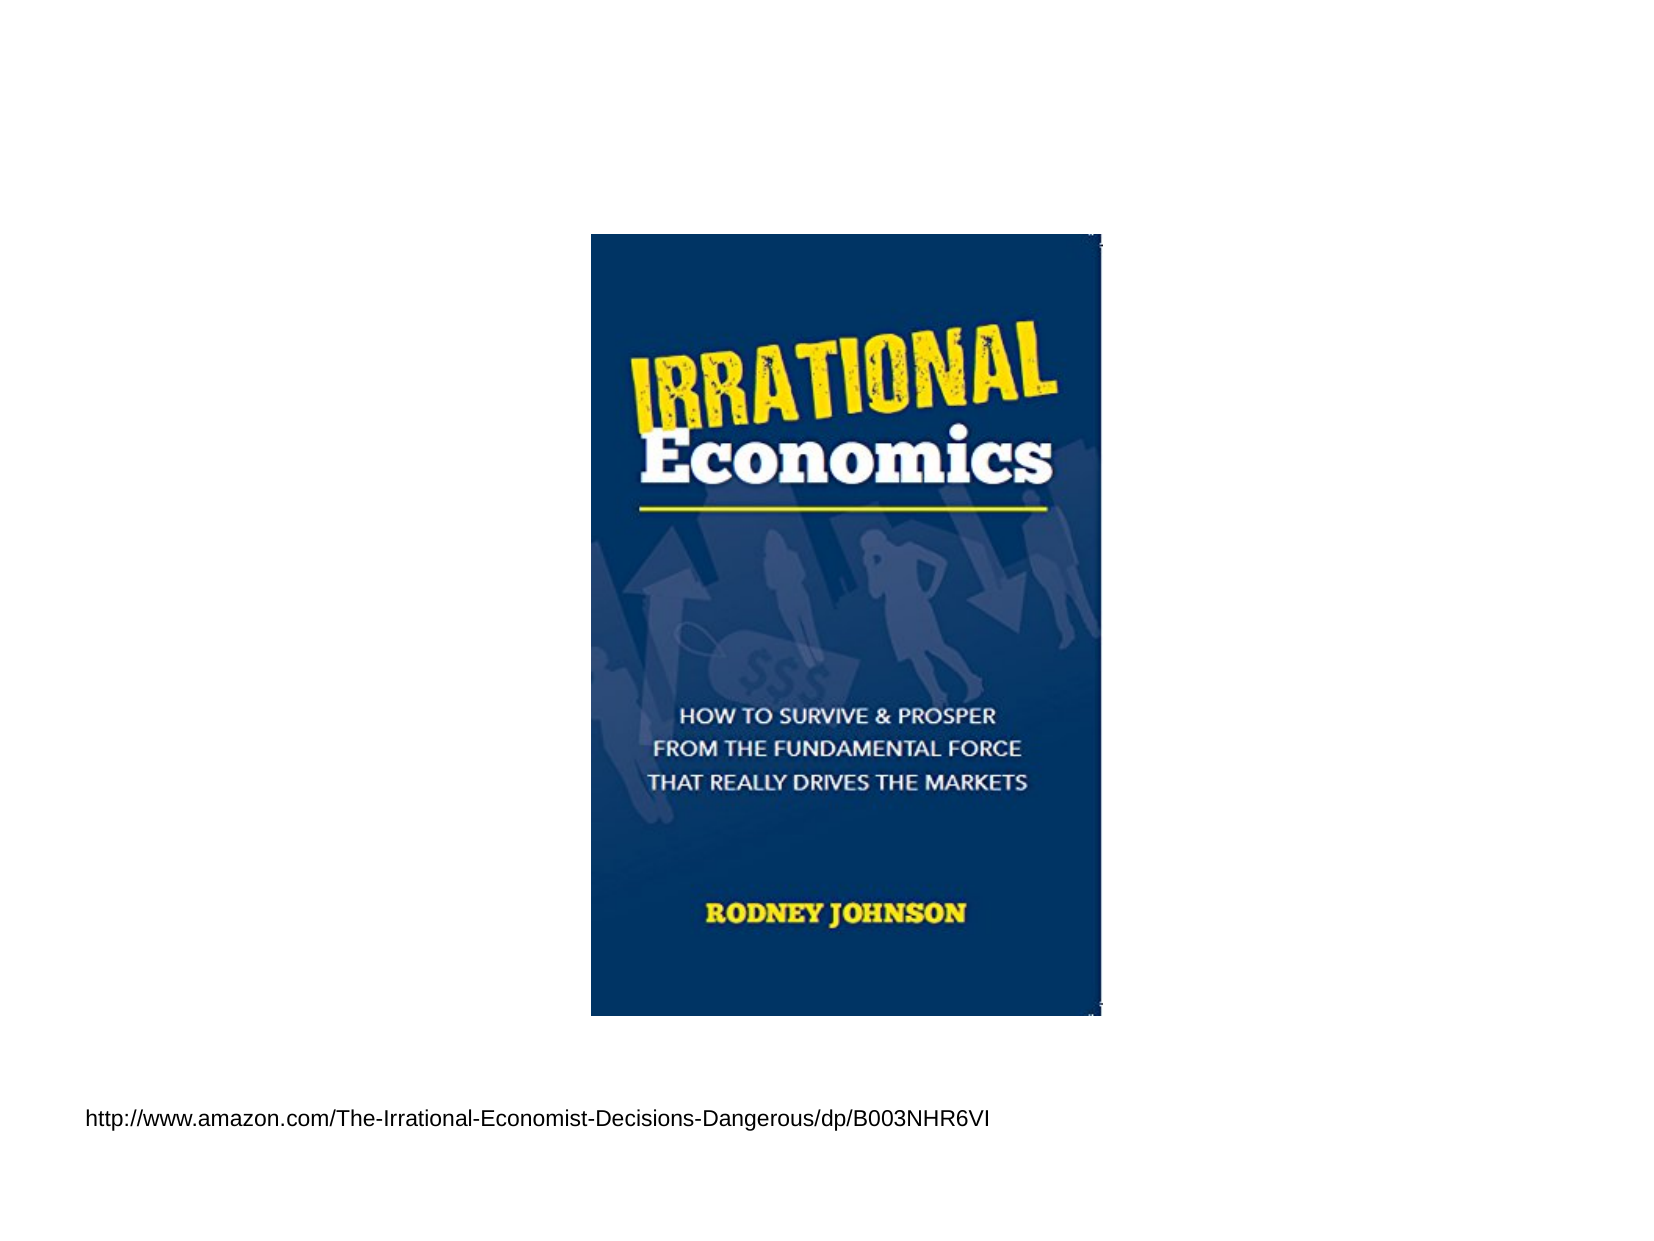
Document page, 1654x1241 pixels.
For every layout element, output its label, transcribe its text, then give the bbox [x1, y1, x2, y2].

picture [591, 234, 1103, 1016]
text_box http://www.amazon.com/The-Irrational-Economist-Decisions-Dangerous/dp/B003NHR6VI [70, 1098, 1576, 1156]
